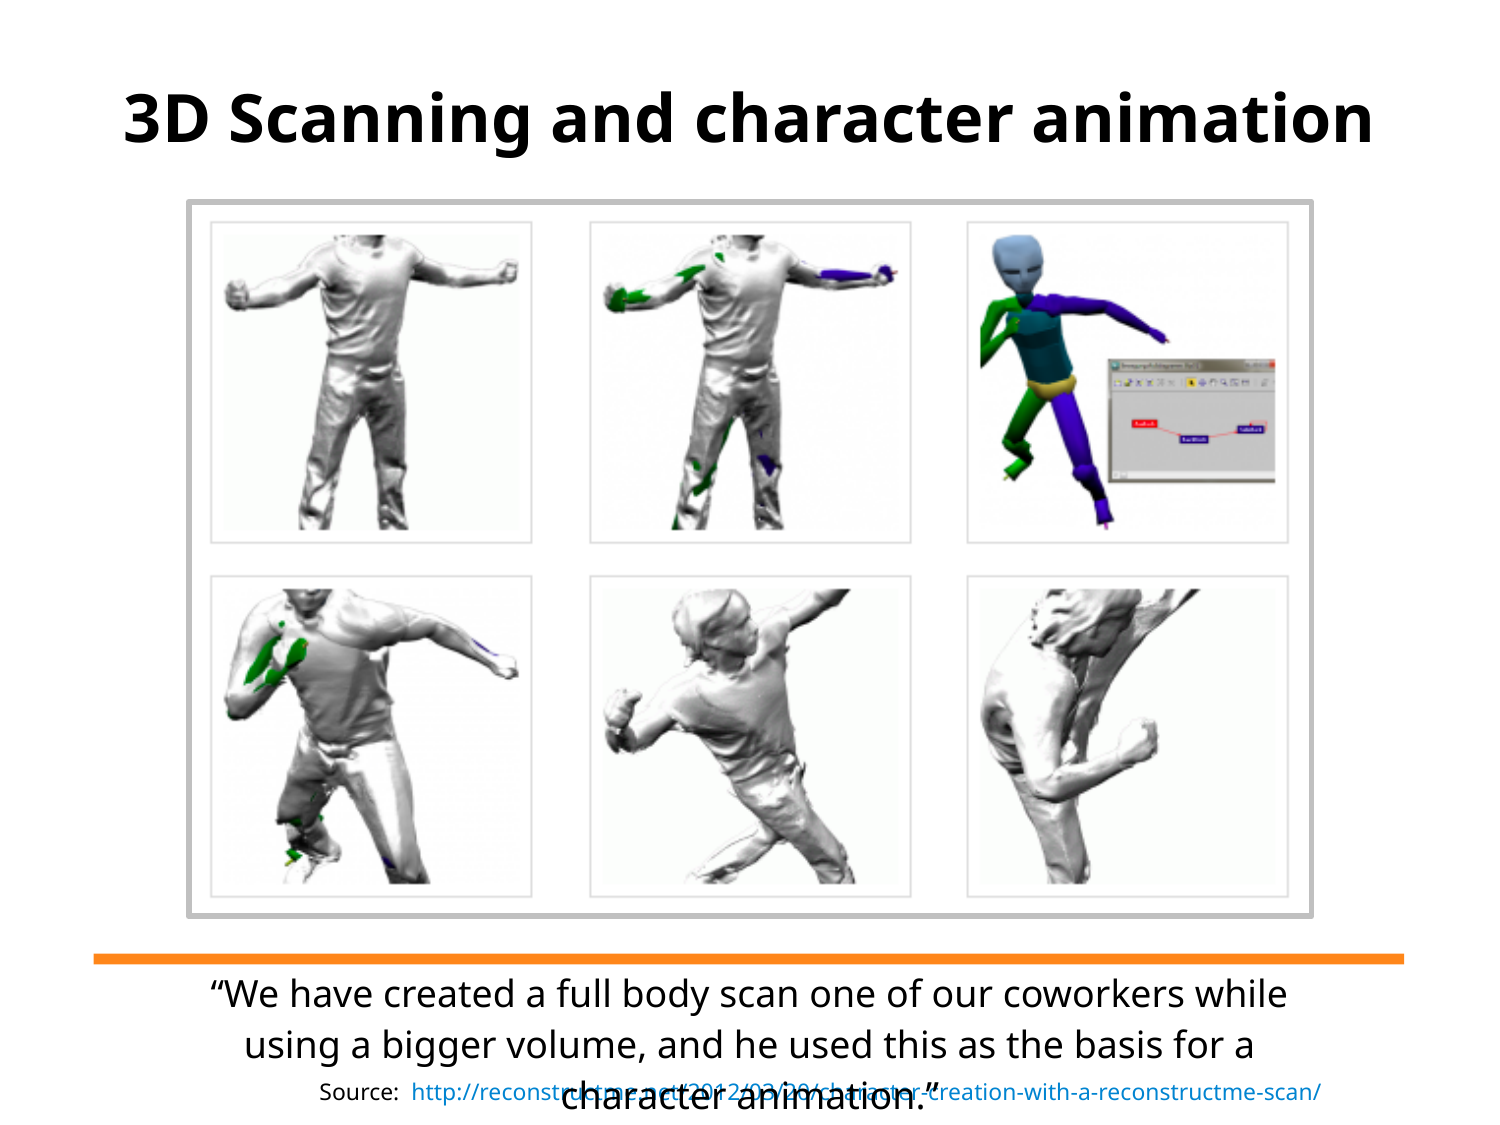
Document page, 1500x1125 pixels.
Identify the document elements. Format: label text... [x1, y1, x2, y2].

picture [0, 0, 1500, 1125]
title 3D Scanning and character animation [75, 44, 1426, 188]
text_box Source: http://reconstructme.net/2012/03/20/character-creation-with-a-reconstructme-scan/ [304, 1073, 1249, 1113]
text_box “We have created a full body scan one of our coworkers while using a bigger volume, and he used this as the basis for a character animation.” [158, 960, 1342, 1073]
